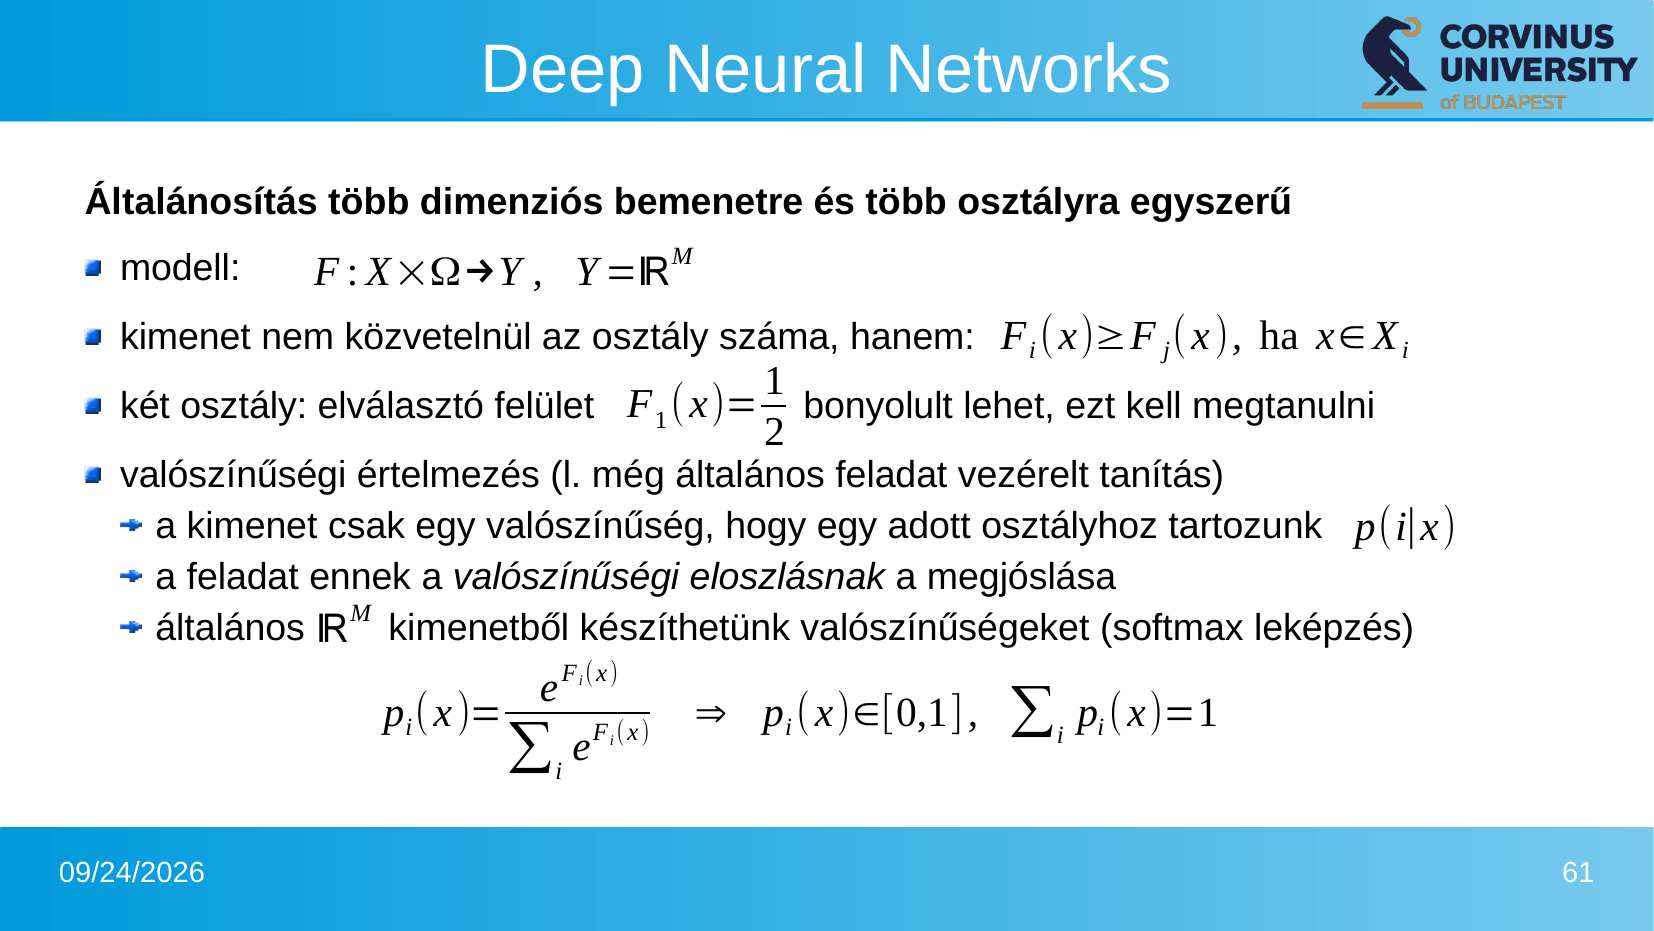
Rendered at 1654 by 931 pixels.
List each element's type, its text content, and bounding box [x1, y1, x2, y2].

picture [1362, 16, 1638, 109]
chart [992, 310, 1416, 364]
chart [372, 657, 1225, 785]
text_box Általánosítás több dimenziós bemenetre és több osztályra egyszerű modell: kimenet nem közvetelnül az osztály száma, hanem: két osztály: elválasztó felület bonyolult lehet, ezt kell megtanulni valószínűségi értelmezés (l. még általános feladat vezérelt tanítás) a kimenet csak egy valószínűség, hogy egy adott osztályhoz tartozunk a feladat ennek a valószínűségi eloszlásnak a megjóslása általános kimenetből készíthetünk valószínűségeket (softmax leképzés) [69, 173, 1549, 656]
chart [1343, 502, 1462, 553]
title Deep Neural Networks [59, 29, 1362, 108]
chart [619, 357, 795, 455]
chart [311, 600, 381, 652]
chart [306, 242, 702, 295]
